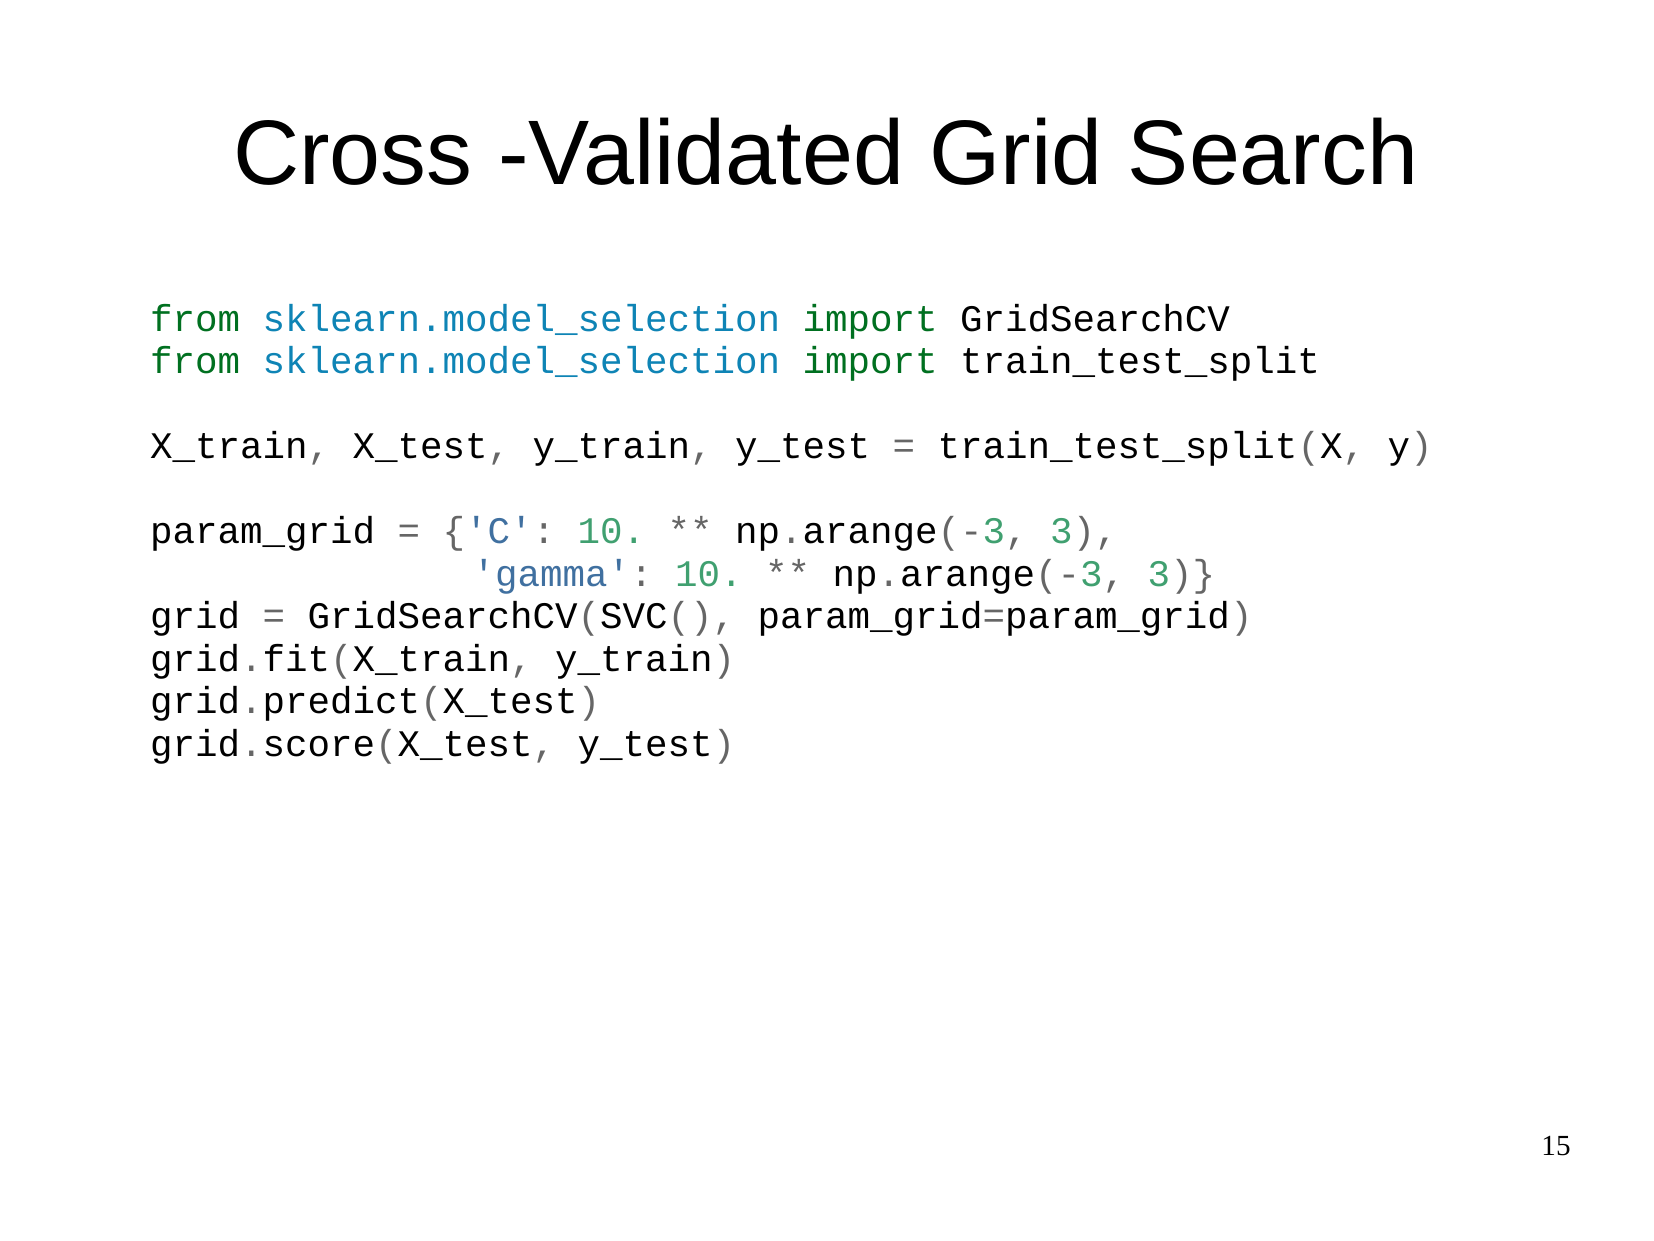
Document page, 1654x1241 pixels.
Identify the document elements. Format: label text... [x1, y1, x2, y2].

title Cross -Validated Grid Search [82, 49, 1571, 257]
text_box from sklearn.model_selection import GridSearchCV from sklearn.model_selection import train_test_split X_train, X_test, y_train, y_test = train_test_split(X, y) param_grid = {'C': 10. ** np.arange(-3, 3), 'gamma': 10. ** np.arange(-3, 3)} grid = GridSearchCV(SVC(), param_grid=param_grid) grid.fit(X_train, y_train) grid.predict(X_test) grid.score(X_test, y_test) [150, 300, 1433, 771]
